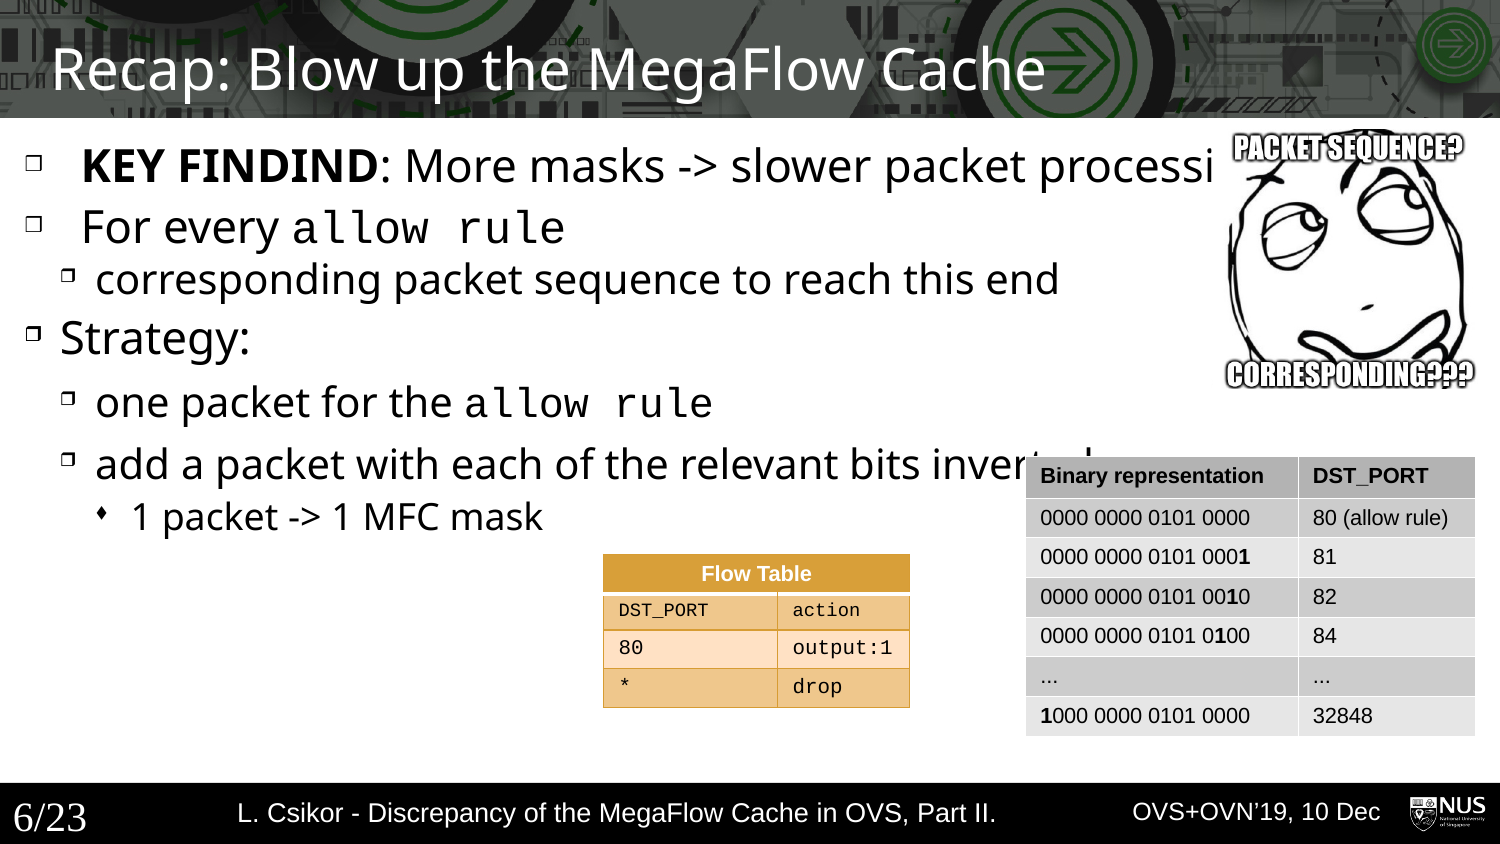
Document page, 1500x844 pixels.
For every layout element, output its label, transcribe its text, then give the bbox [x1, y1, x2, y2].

table_cell 84 [1299, 618, 1475, 656]
table_cell 0000 0000 0101 0010 [1026, 578, 1298, 617]
table_cell DST_PORT [604, 596, 777, 629]
picture [1211, 129, 1478, 389]
table_header Flow Table [604, 555, 909, 592]
picture [1395, 782, 1500, 844]
table_cell action [778, 596, 909, 629]
table_cell 1000 0000 0101 0000 [1026, 697, 1298, 736]
table_cell ... [1026, 657, 1298, 696]
table_cell 32848 [1299, 697, 1475, 736]
text_box Recap: Blow up the MegaFlow Cache [35, 37, 1386, 97]
table_cell drop [778, 669, 909, 707]
table_cell 80 (allow rule) [1299, 499, 1475, 537]
text_box KEY FINDIND: More masks -> slower packet processing For every allow rule corresponding packet sequence to reach this end Strategy: one packet for the allow rule add a packet with each of the relevant bits inverted 1 packet -> 1 MFC mask [9, 129, 1490, 770]
table_cell 0000 0000 0101 0100 [1026, 618, 1298, 656]
picture [0, 0, 1500, 118]
table_cell 80 [604, 631, 777, 668]
table_header Binary representation [1026, 457, 1298, 498]
table_header DST_PORT [1299, 457, 1475, 498]
table_cell 81 [1299, 538, 1475, 577]
table_cell 82 [1299, 578, 1475, 617]
table_cell ... [1299, 657, 1475, 696]
table_cell output:1 [778, 631, 909, 668]
table_cell * [604, 669, 777, 707]
table_cell 0000 0000 0101 0001 [1026, 538, 1298, 577]
table_cell 0000 0000 0101 0000 [1026, 499, 1298, 537]
